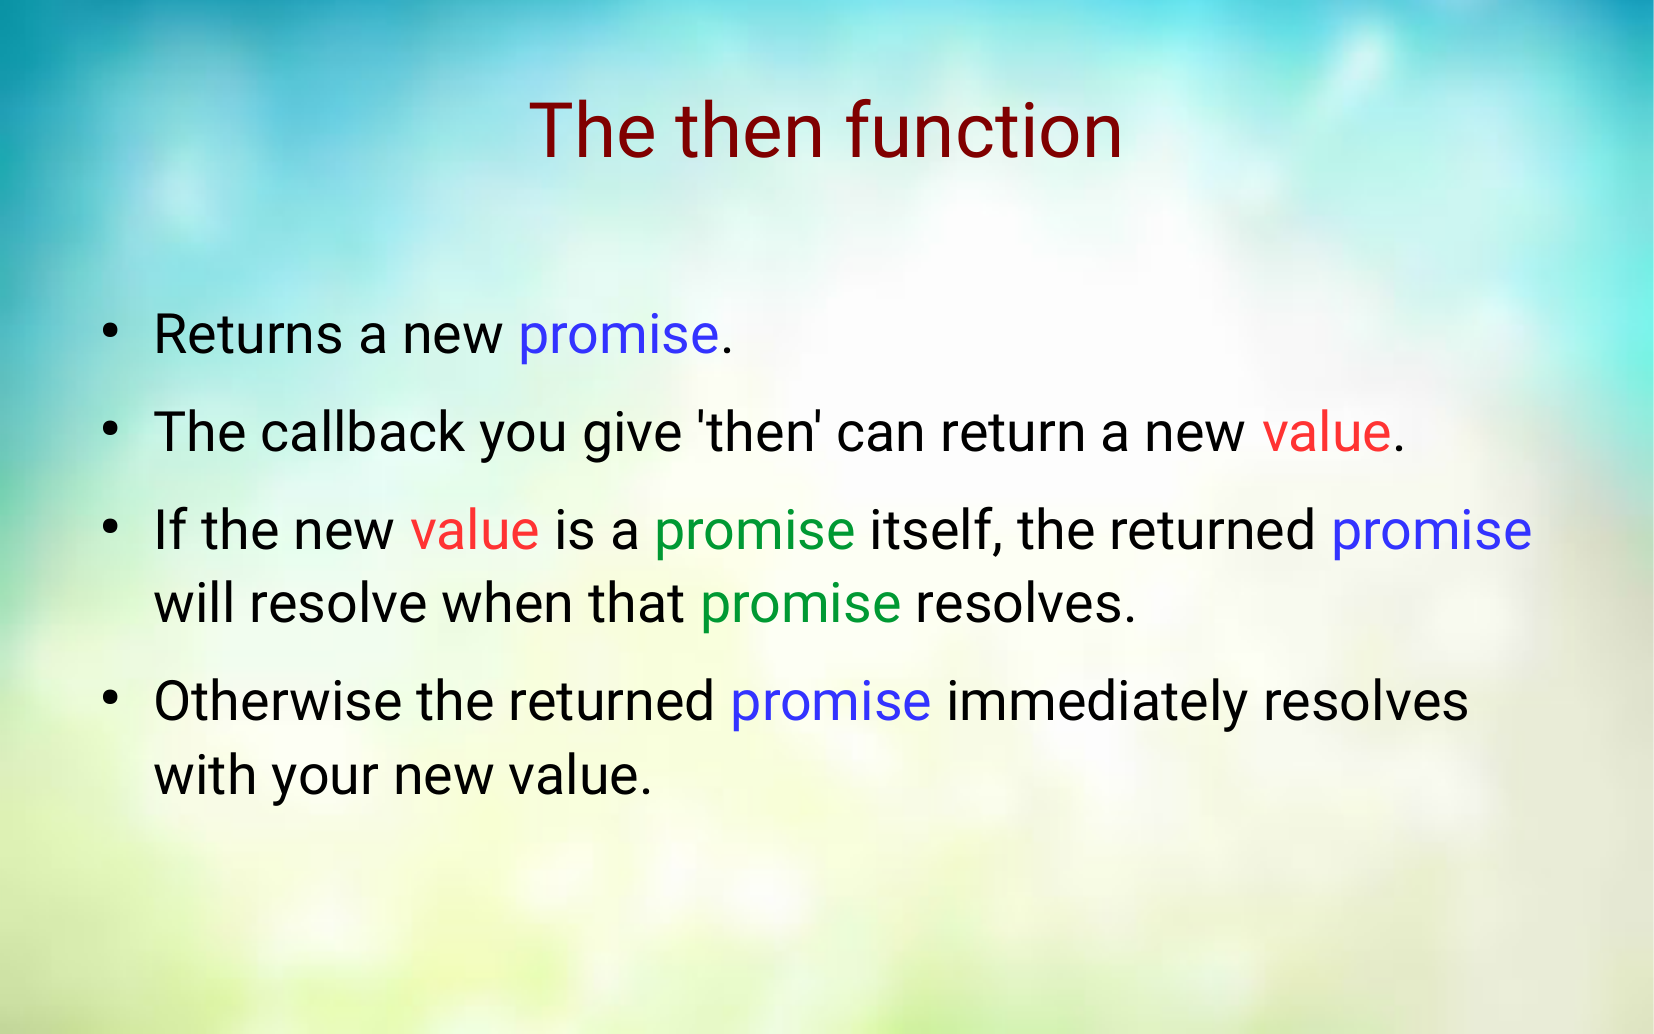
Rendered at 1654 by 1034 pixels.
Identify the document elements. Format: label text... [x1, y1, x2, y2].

title The then function [82, 41, 1571, 214]
list Returns a new promise. The callback you give 'then' can return a new value. If the new value is a promise itself, the returned promise will resolve when that promise resolves. Otherwise the returned promise immediately resolves with your new value. [82, 294, 1571, 895]
picture [0, 0, 1654, 1034]
